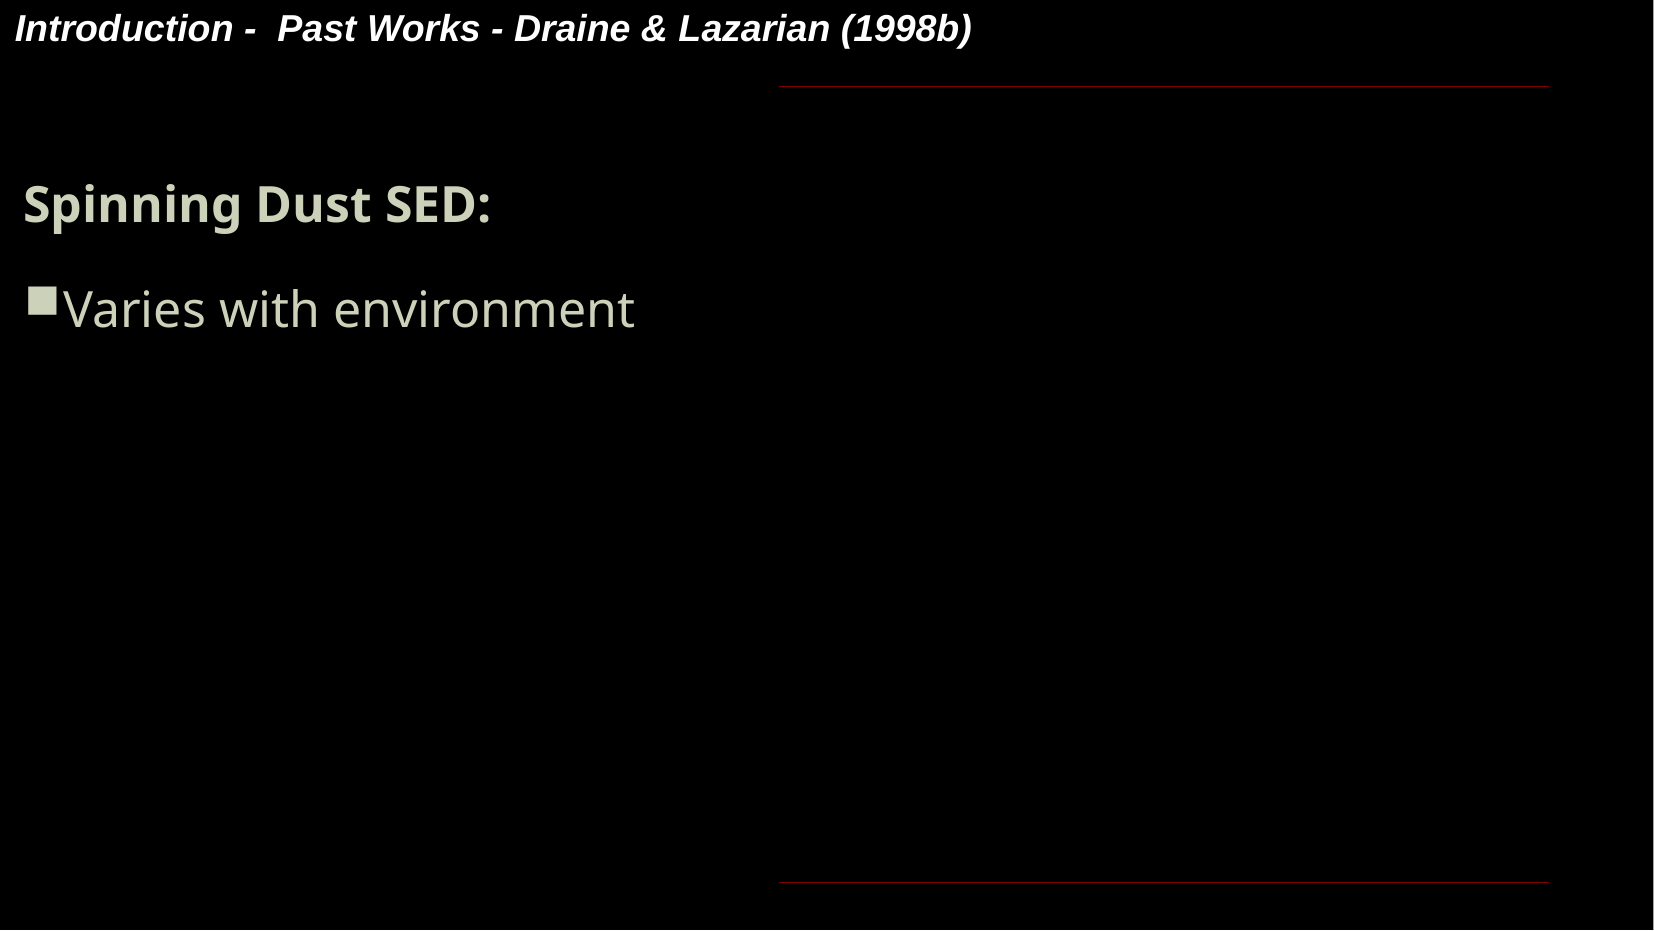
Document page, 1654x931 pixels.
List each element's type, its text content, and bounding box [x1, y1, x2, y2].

text_box Introduction - Past Works - Draine & Lazarian (1998b) [0, 0, 1654, 57]
picture [779, 81, 1569, 890]
text_box Spinning Dust SED: Varies with environment [8, 164, 765, 931]
